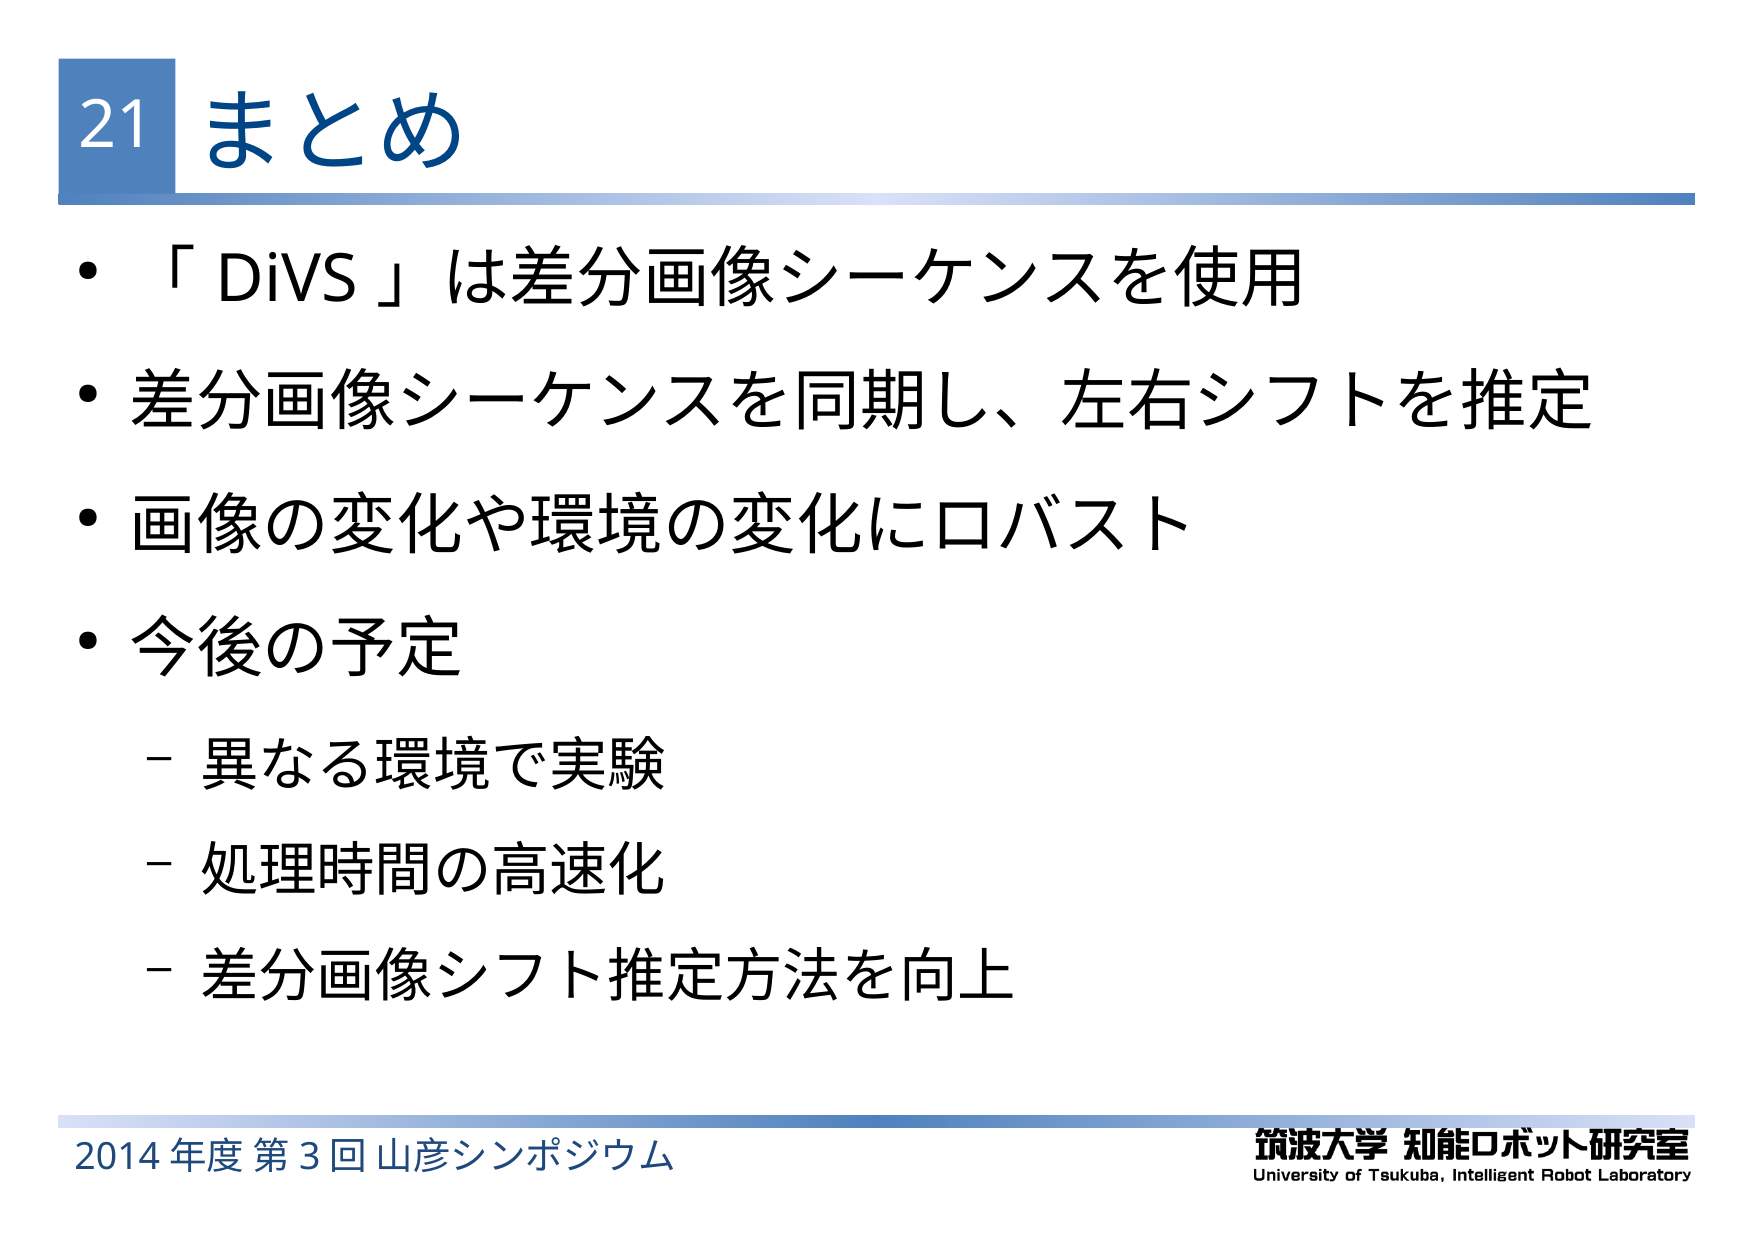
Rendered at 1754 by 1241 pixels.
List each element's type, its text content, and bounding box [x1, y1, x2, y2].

picture [1252, 1127, 1691, 1182]
title まとめ [193, 61, 1651, 205]
list 「DiVS」は差分画像シーケンスを使用 差分画像シーケンスを同期し、左右シフトを推定 画像の変化や環境の変化にロバスト 今後の予定 異なる環境で実験 処理時間の高速化 差分画像シフト推定方法を向上 [58, 223, 1754, 1116]
